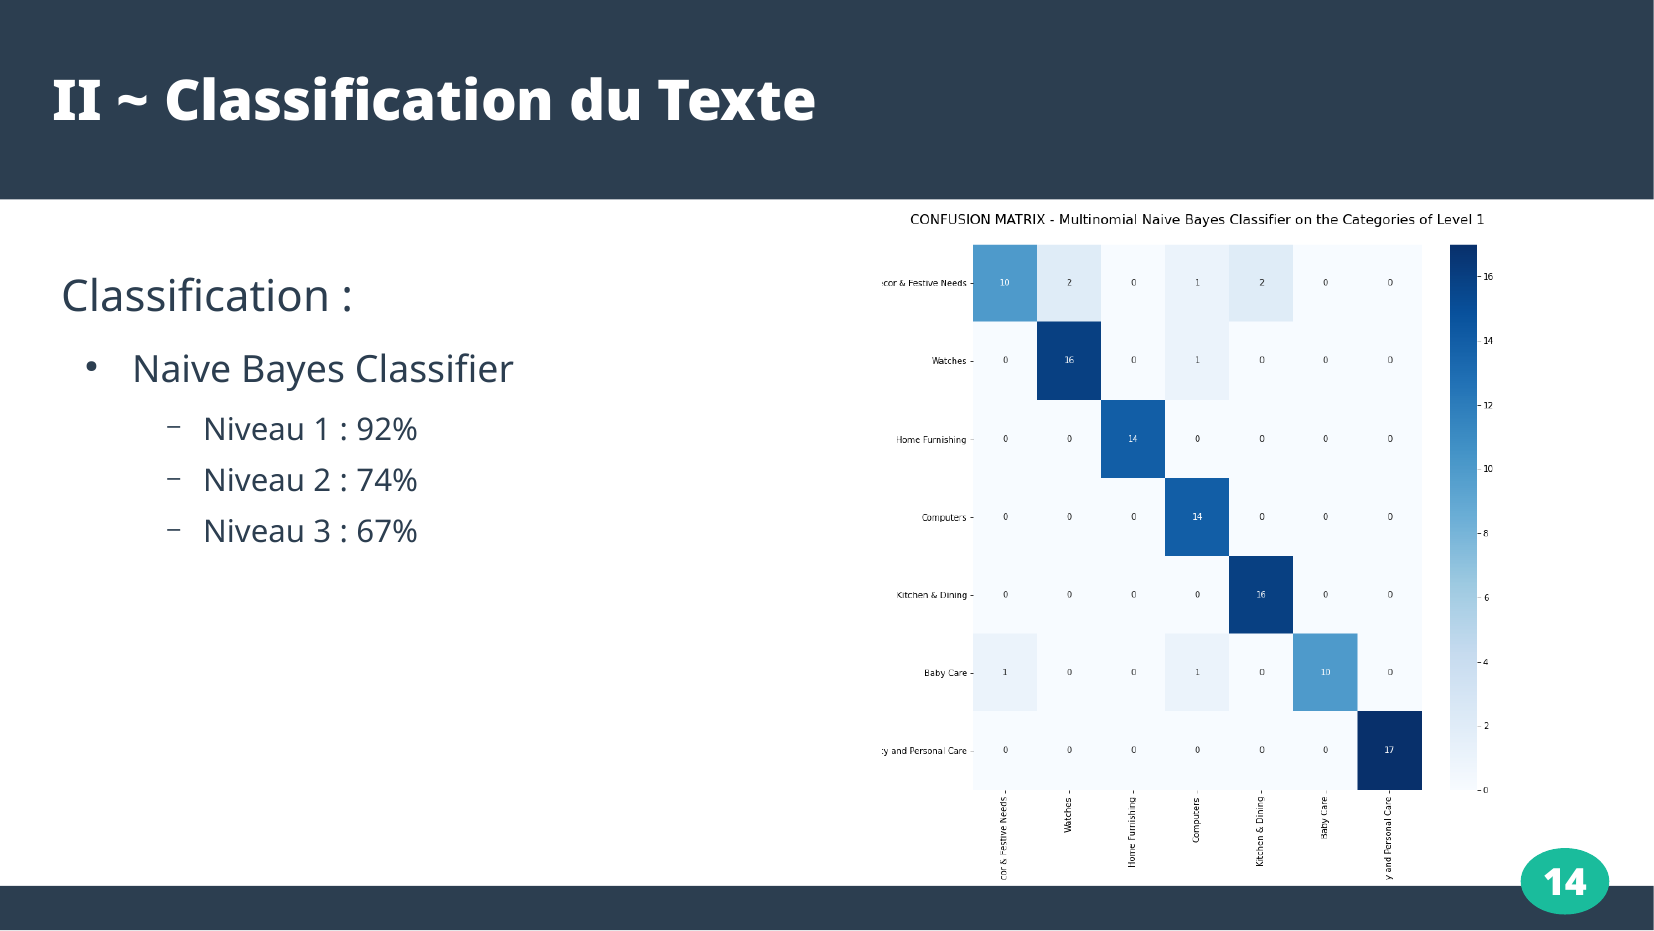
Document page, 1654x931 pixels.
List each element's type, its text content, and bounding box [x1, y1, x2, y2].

title II ~ Classification du Texte [0, 39, 1621, 158]
picture [882, 157, 1606, 880]
list Classification : Naive Bayes Classifier Niveau 1 : 92% Niveau 2 : 74% Niveau 3 : 67% [0, 174, 882, 796]
